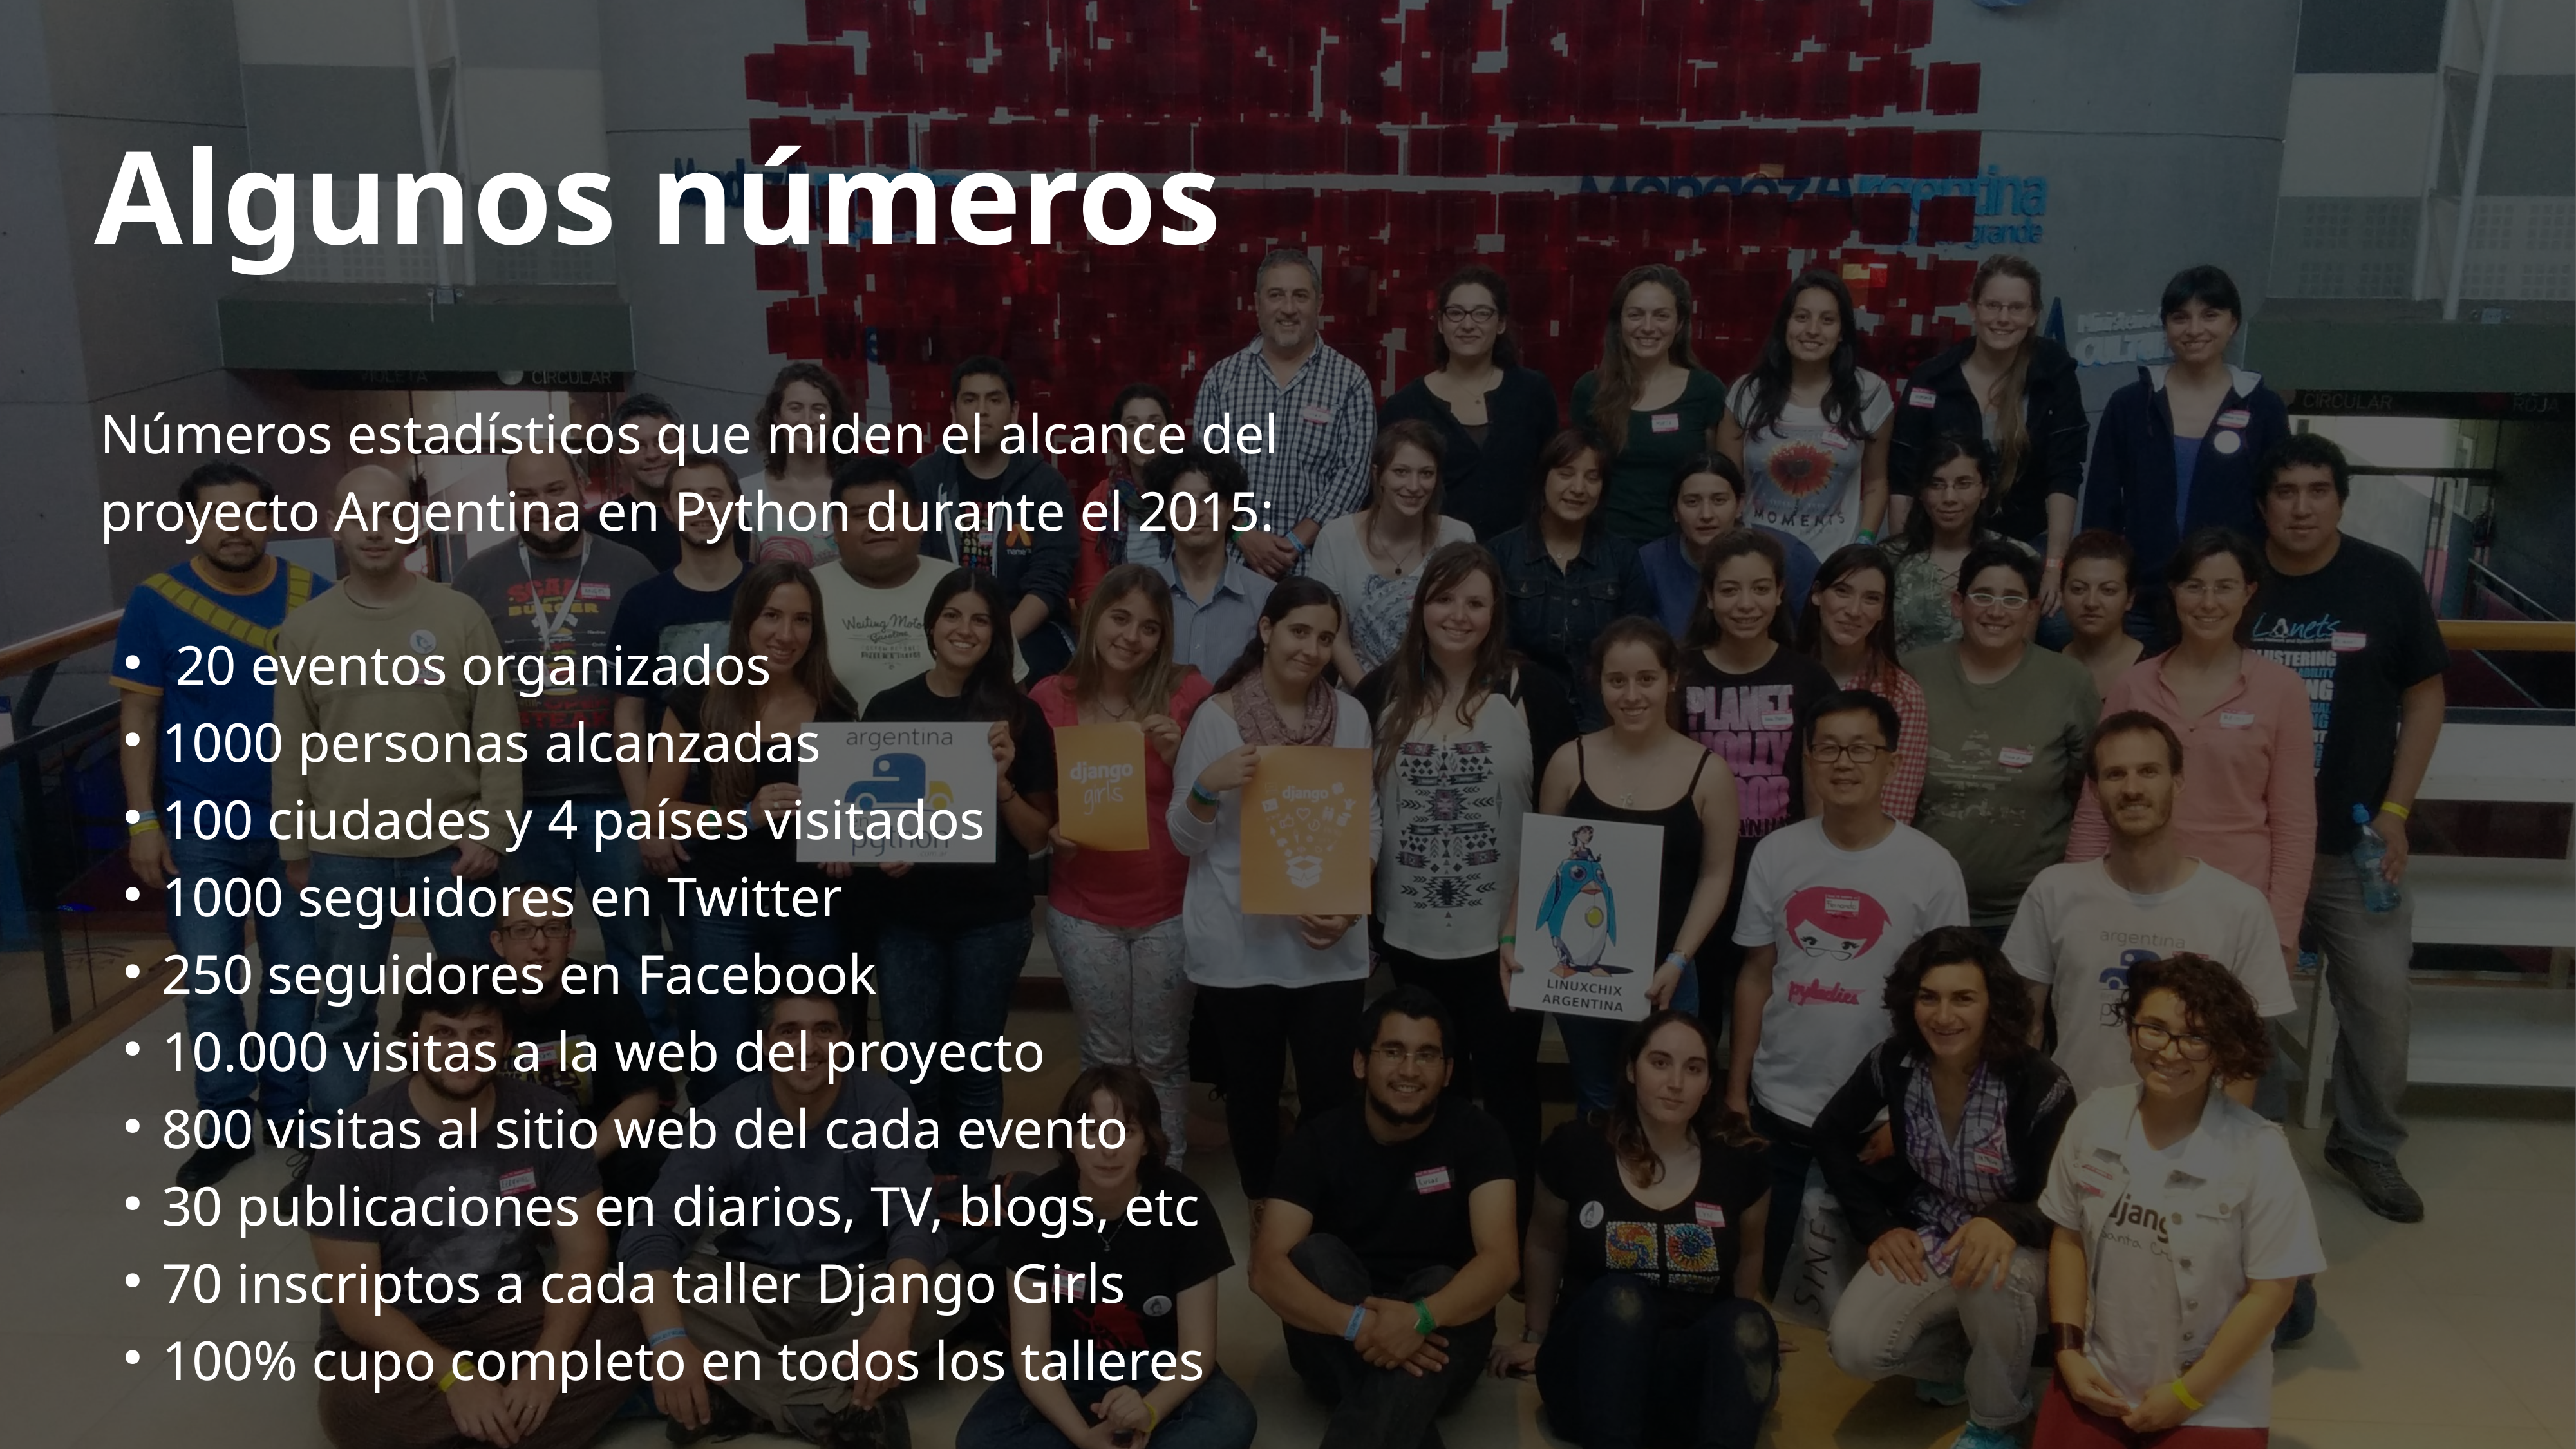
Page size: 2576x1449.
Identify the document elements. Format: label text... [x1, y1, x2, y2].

text_box Algunos números [94, 71, 2313, 314]
text_box [0, 0, 2576, 1449]
text_box Algunos números [127, 167, 151, 206]
text_box Números estadísticos que miden el alcance del proyecto Argentina en Python durante el 2015: 20 eventos organizados 1000 personas alcanzadas 100 ciudades y 4 países visitados 1000 seguidores en Twitter 250 seguidores en Facebook 10.000 visitas a la web del proyecto 800 visitas al sitio web del cada evento 30 publicaciones en diarios, TV, blogs, etc 70 inscriptos a cada taller Django Girls 100% cupo completo en todos los talleres [95, 580, 1311, 1275]
